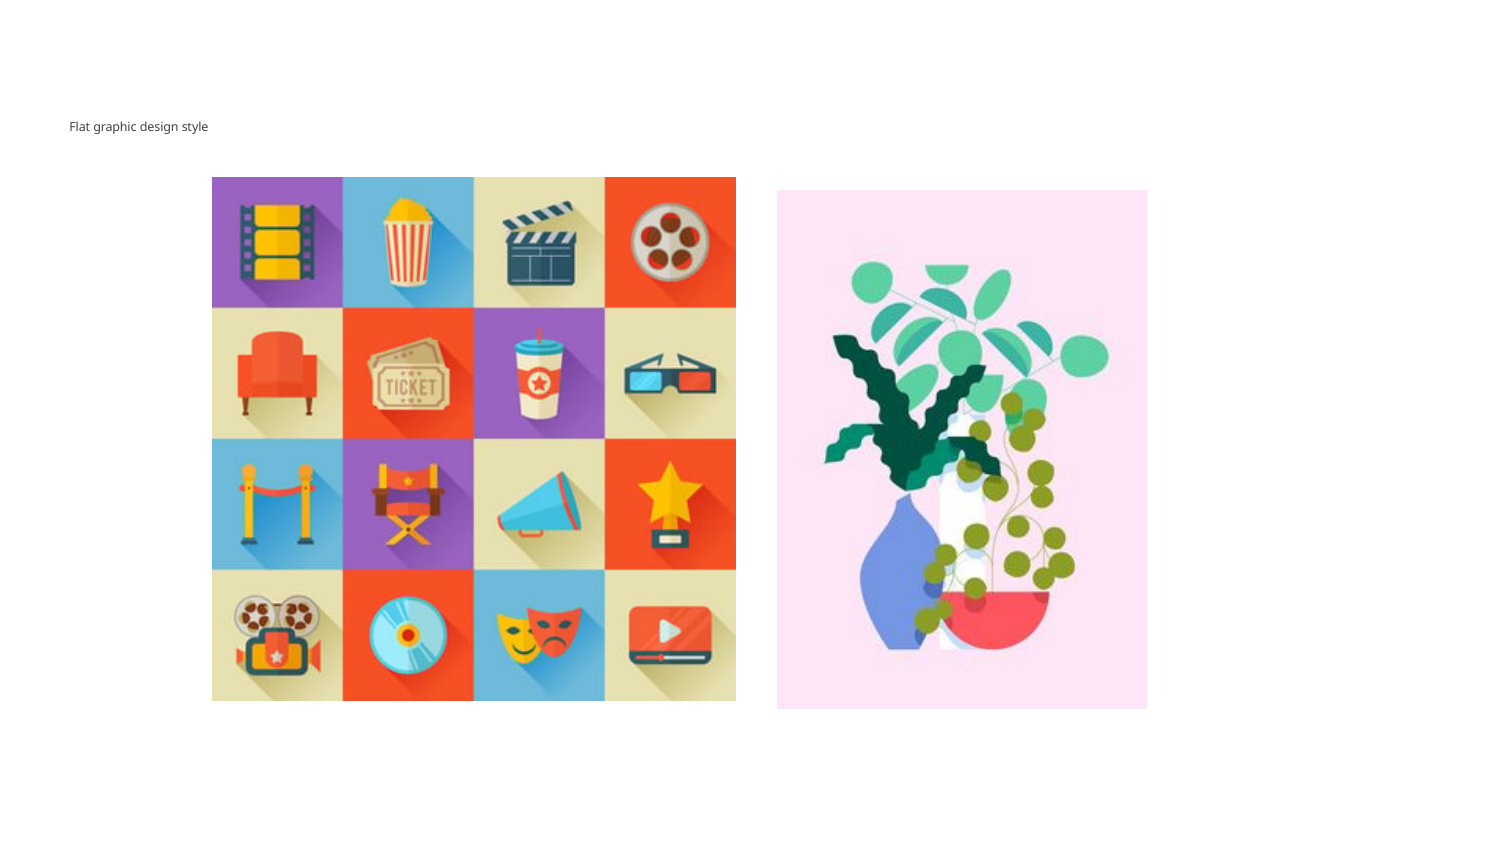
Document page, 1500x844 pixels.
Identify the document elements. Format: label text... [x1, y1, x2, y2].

picture [777, 190, 1147, 709]
title Flat graphic design style [51, 72, 1449, 167]
picture [212, 177, 736, 701]
